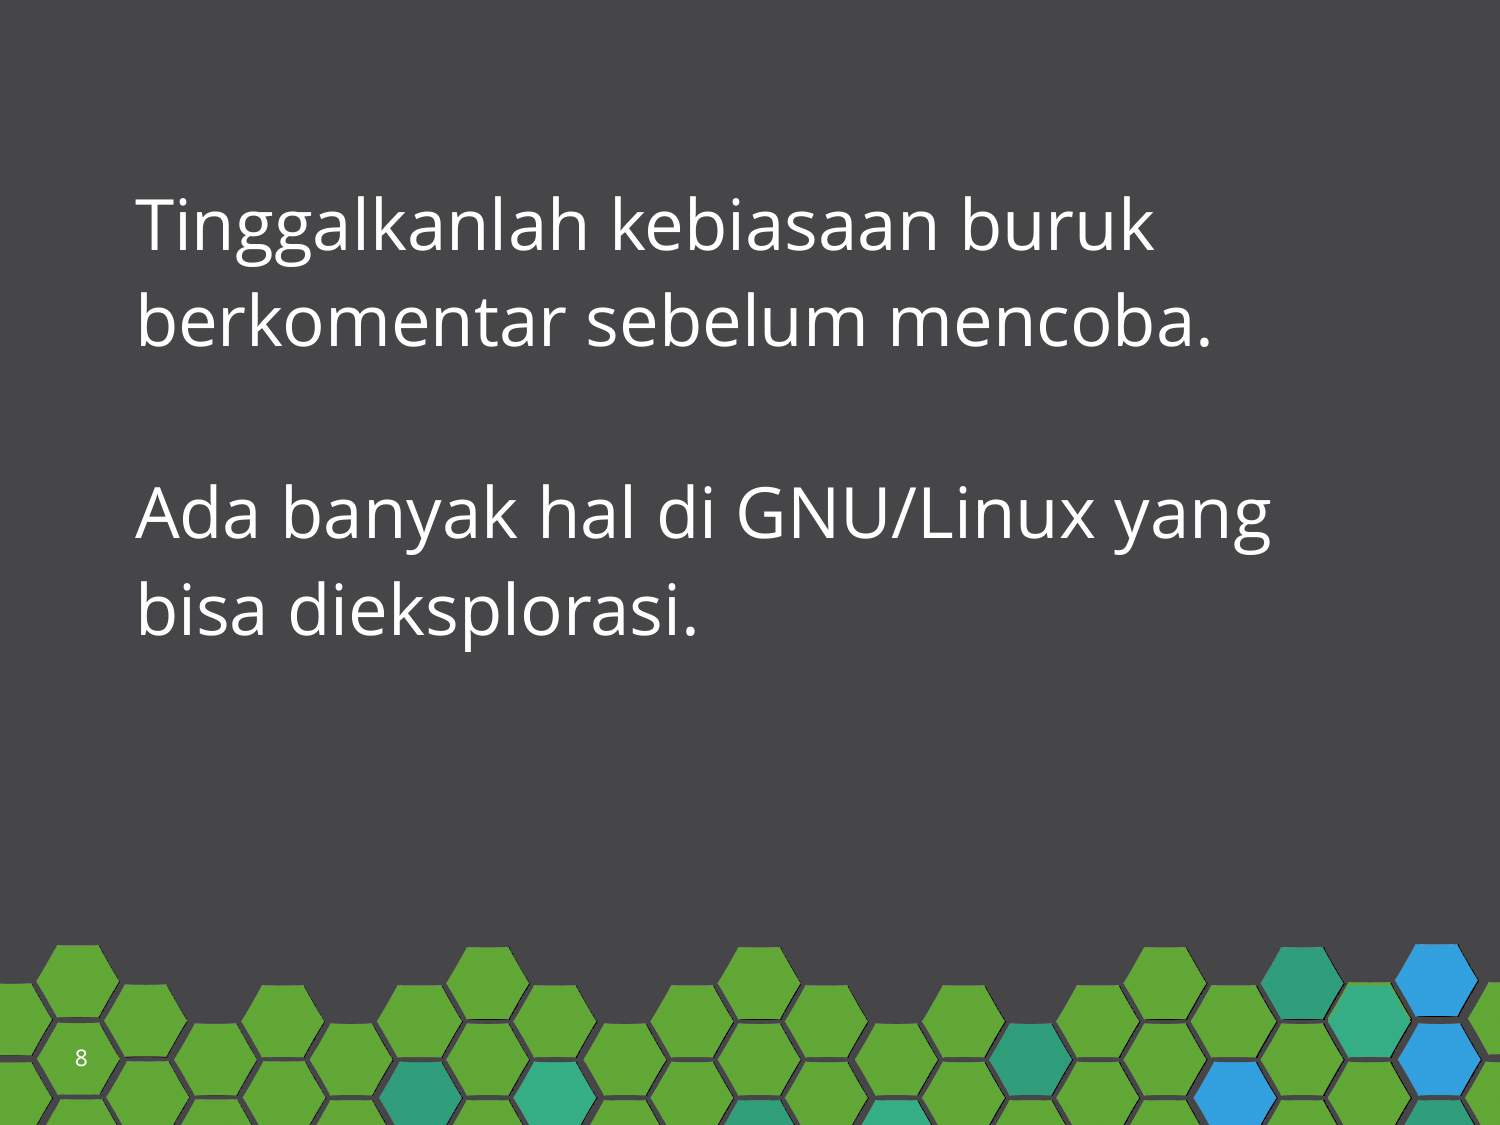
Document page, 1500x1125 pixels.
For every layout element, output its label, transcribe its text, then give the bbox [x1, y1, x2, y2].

picture [0, 944, 1500, 1125]
title Tinggalkanlah kebiasaan buruk berkomentar sebelum mencoba. Ada banyak hal di GNU/Linux yang bisa dieksplorasi. [135, 175, 1372, 656]
